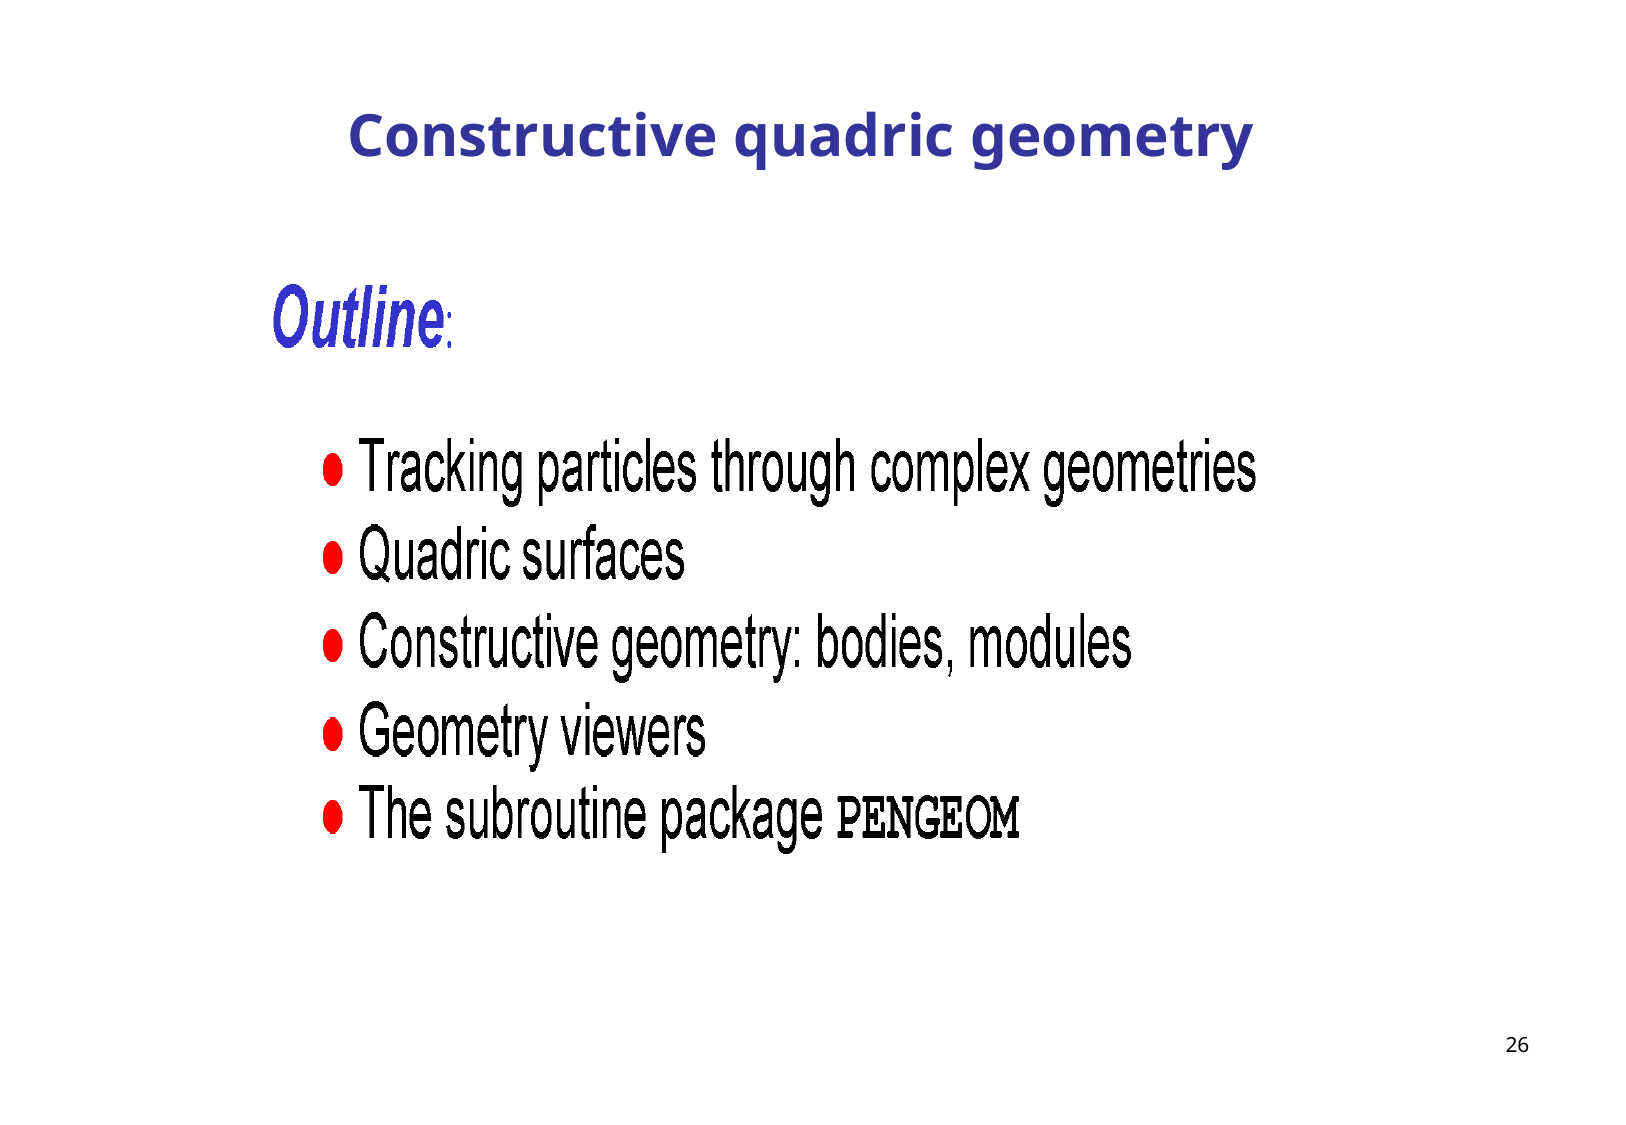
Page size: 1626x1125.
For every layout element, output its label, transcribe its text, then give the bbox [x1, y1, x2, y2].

picture [245, 231, 1286, 859]
text_box Constructive quadric geometry [233, 90, 1368, 176]
